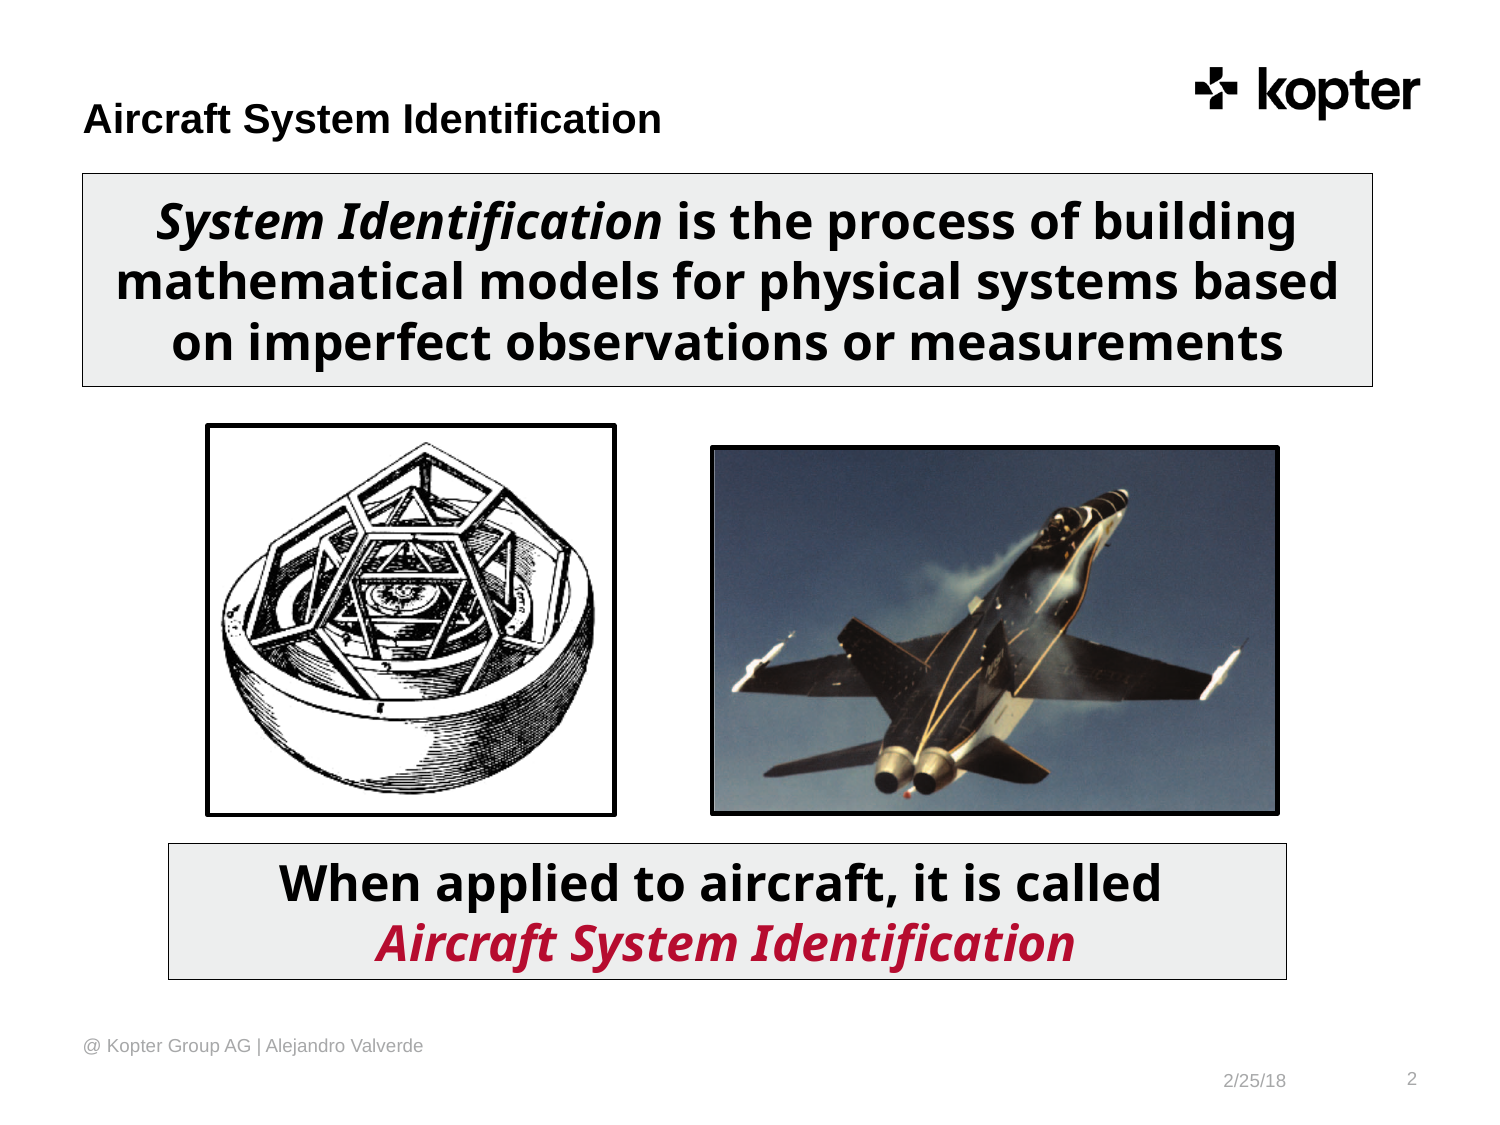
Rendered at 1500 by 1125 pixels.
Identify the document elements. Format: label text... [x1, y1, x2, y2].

slide_number <number> [1328, 1067, 1418, 1097]
picture [714, 450, 1276, 812]
text_box When applied to aircraft, it is called Aircraft System Identification [168, 843, 1287, 980]
slide_number 2/25/18 [1181, 1069, 1329, 1099]
title Aircraft System Identification [82, 64, 1153, 142]
list @ Kopter Group AG | Alejandro Valverde [82, 1033, 703, 1063]
text_box System Identification is the process of building mathematical models for physical systems based on imperfect observations or measurements [82, 173, 1373, 387]
picture [1194, 66, 1421, 121]
picture [210, 427, 612, 813]
